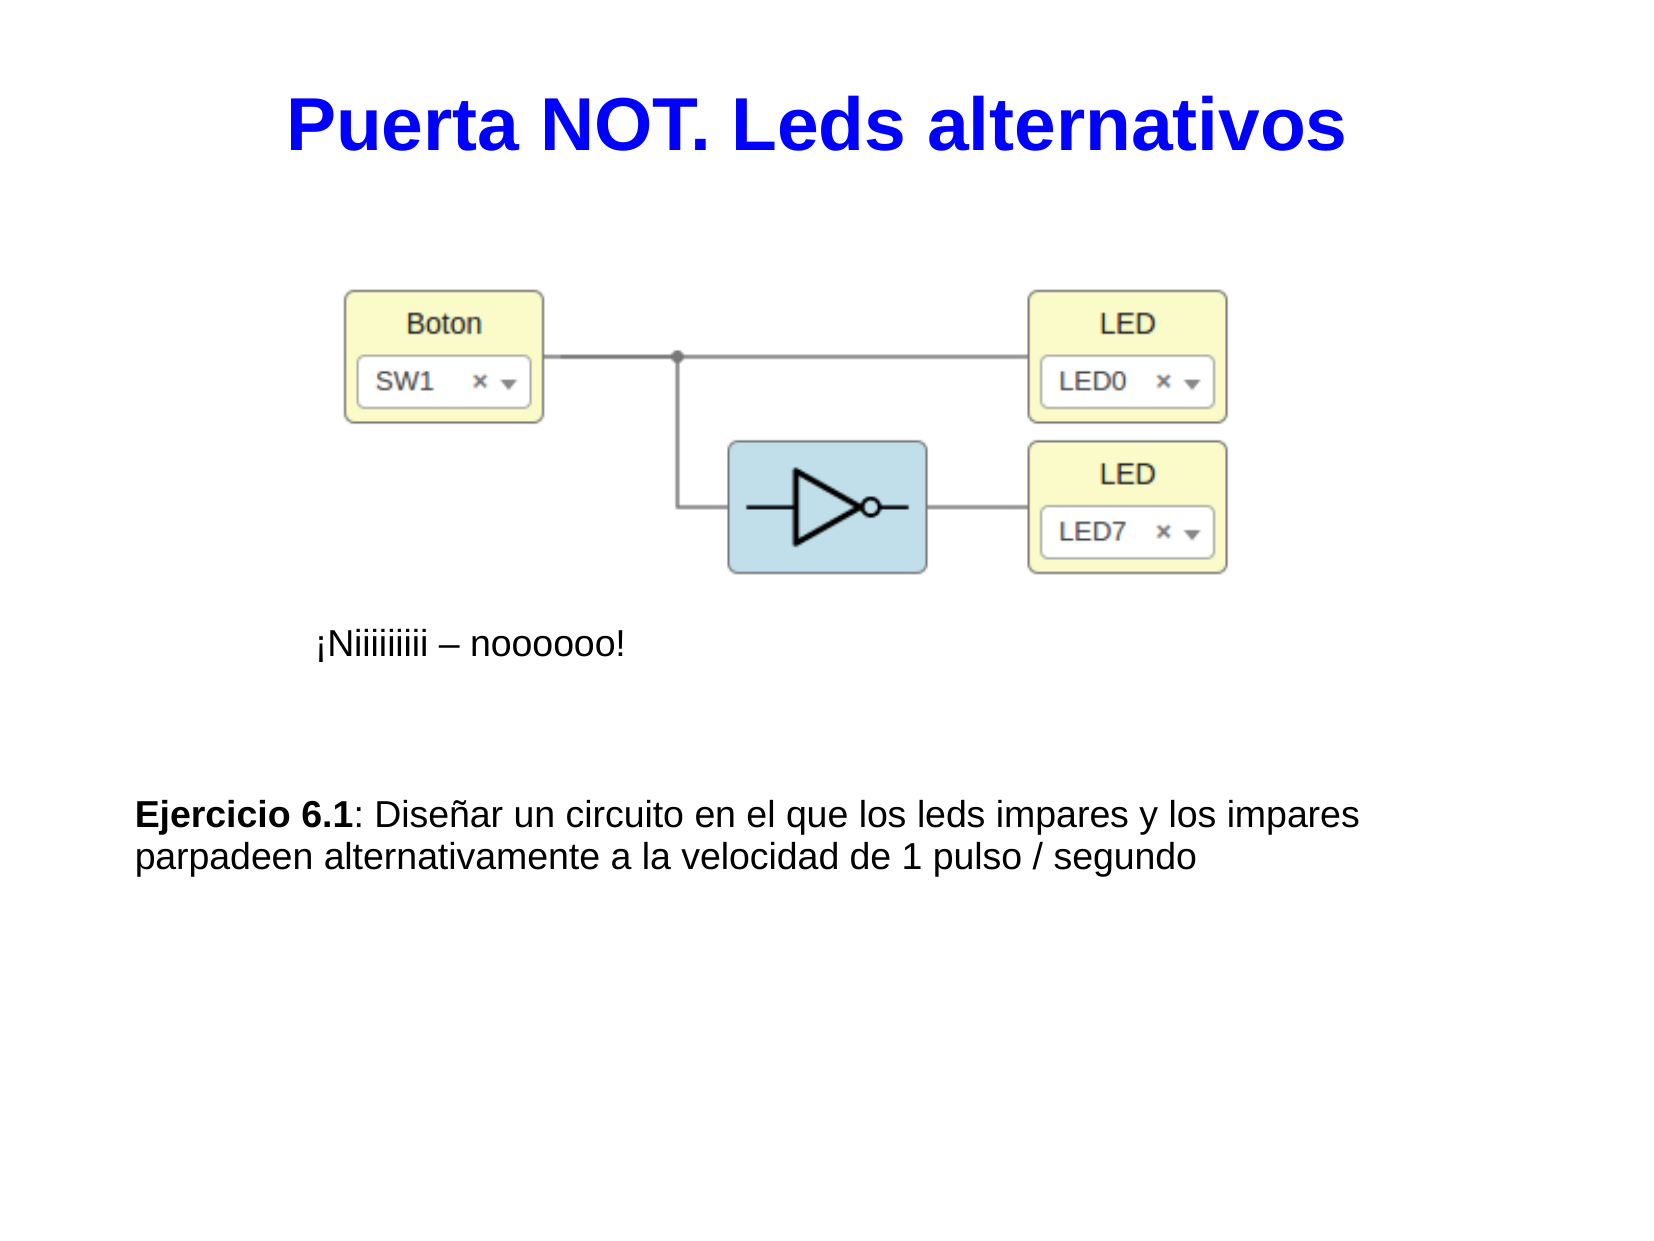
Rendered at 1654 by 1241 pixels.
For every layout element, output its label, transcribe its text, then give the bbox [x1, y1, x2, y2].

text_box Puerta NOT. Leds alternativos [90, 75, 1546, 174]
picture [330, 280, 1249, 586]
text_box ¡Niiiiiiiii – noooooo! [300, 615, 641, 672]
text_box Ejercicio 6.1: Diseñar un circuito en el que los leds impares y los impares parpadeen alternativamente a la velocidad de 1 pulso / segundo [120, 786, 1451, 886]
